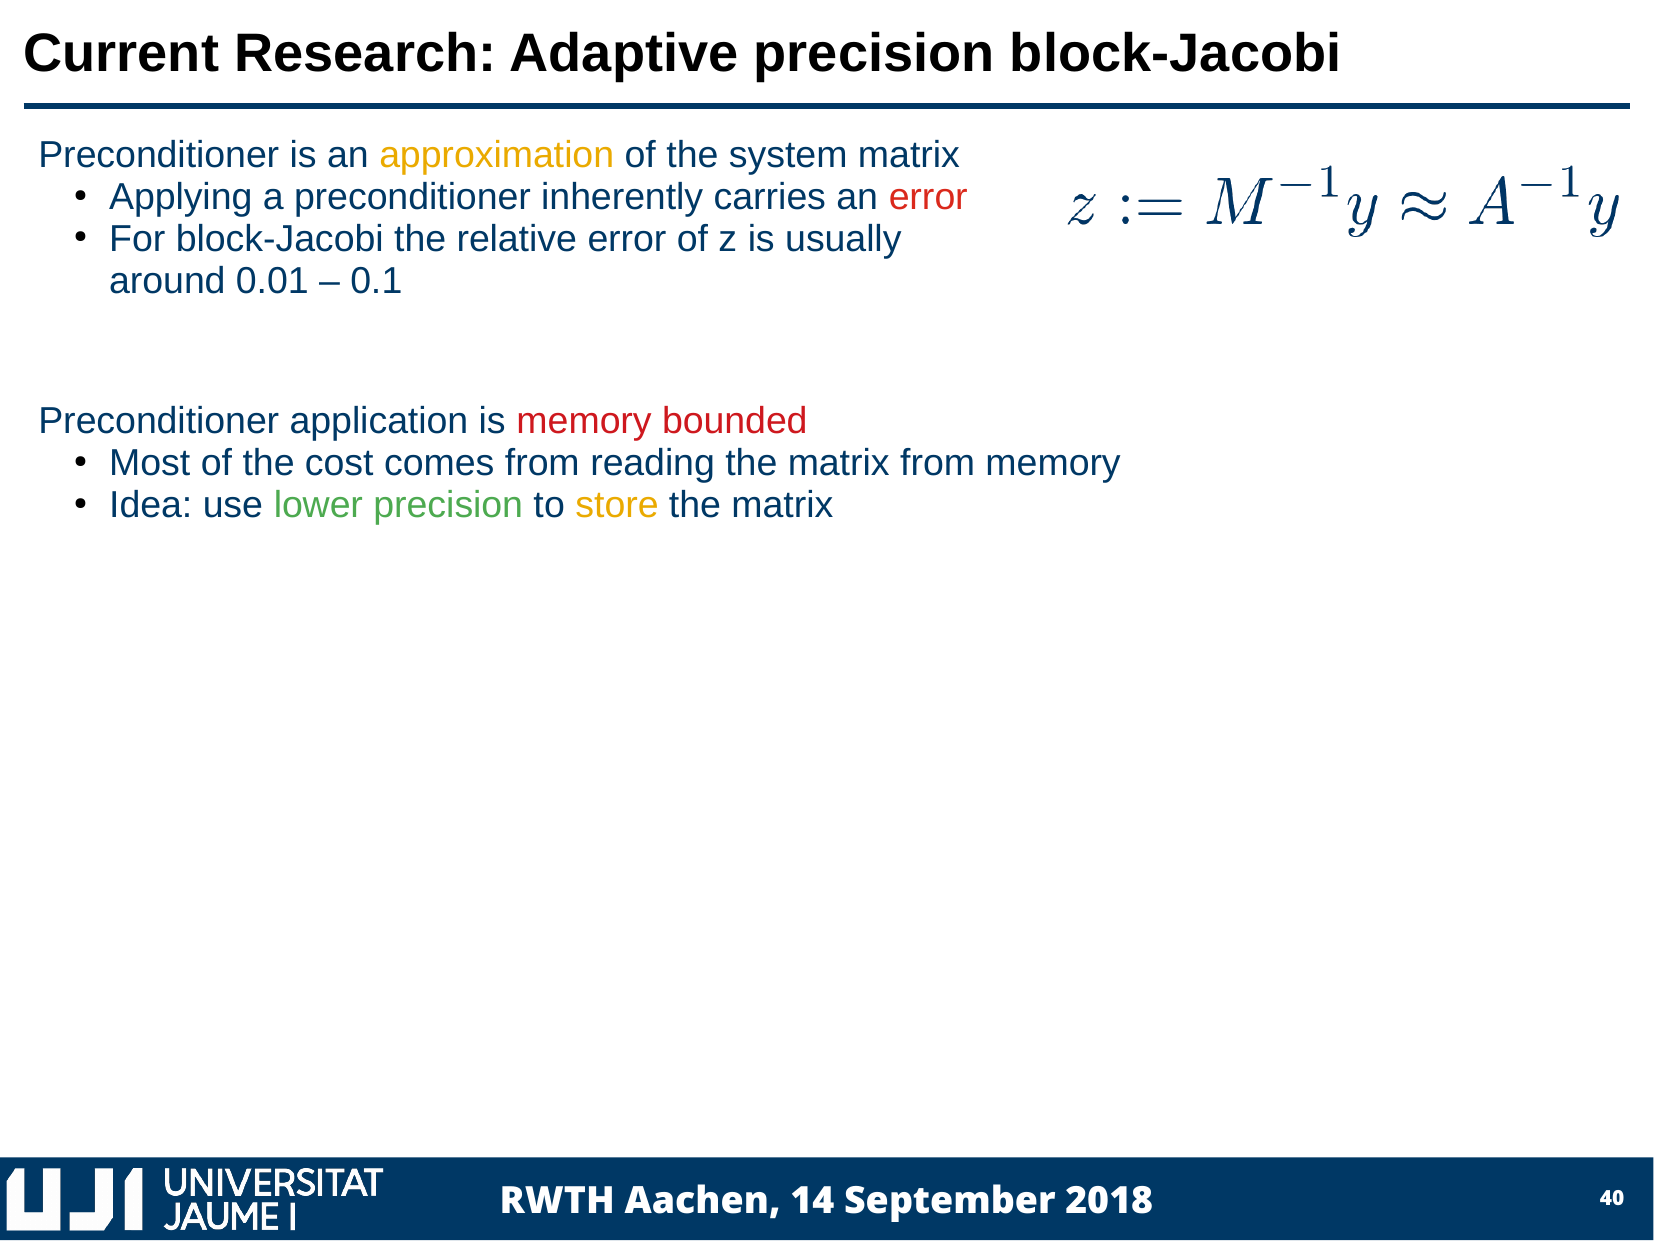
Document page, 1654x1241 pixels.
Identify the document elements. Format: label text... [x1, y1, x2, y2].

picture [1067, 165, 1619, 237]
picture [0, 1158, 390, 1241]
text_box Preconditioner is an approximation of the system matrix Applying a preconditioner inherently carries an error For block-Jacobi the relative error of z is usually around 0.01 – 0.1 [23, 125, 993, 331]
title Current Research: Adaptive precision block-Jacobi [23, 0, 1630, 107]
text_box Preconditioner application is memory bounded Most of the cost comes from reading the matrix from memory Idea: use lower precision to store the matrix [23, 392, 1137, 533]
